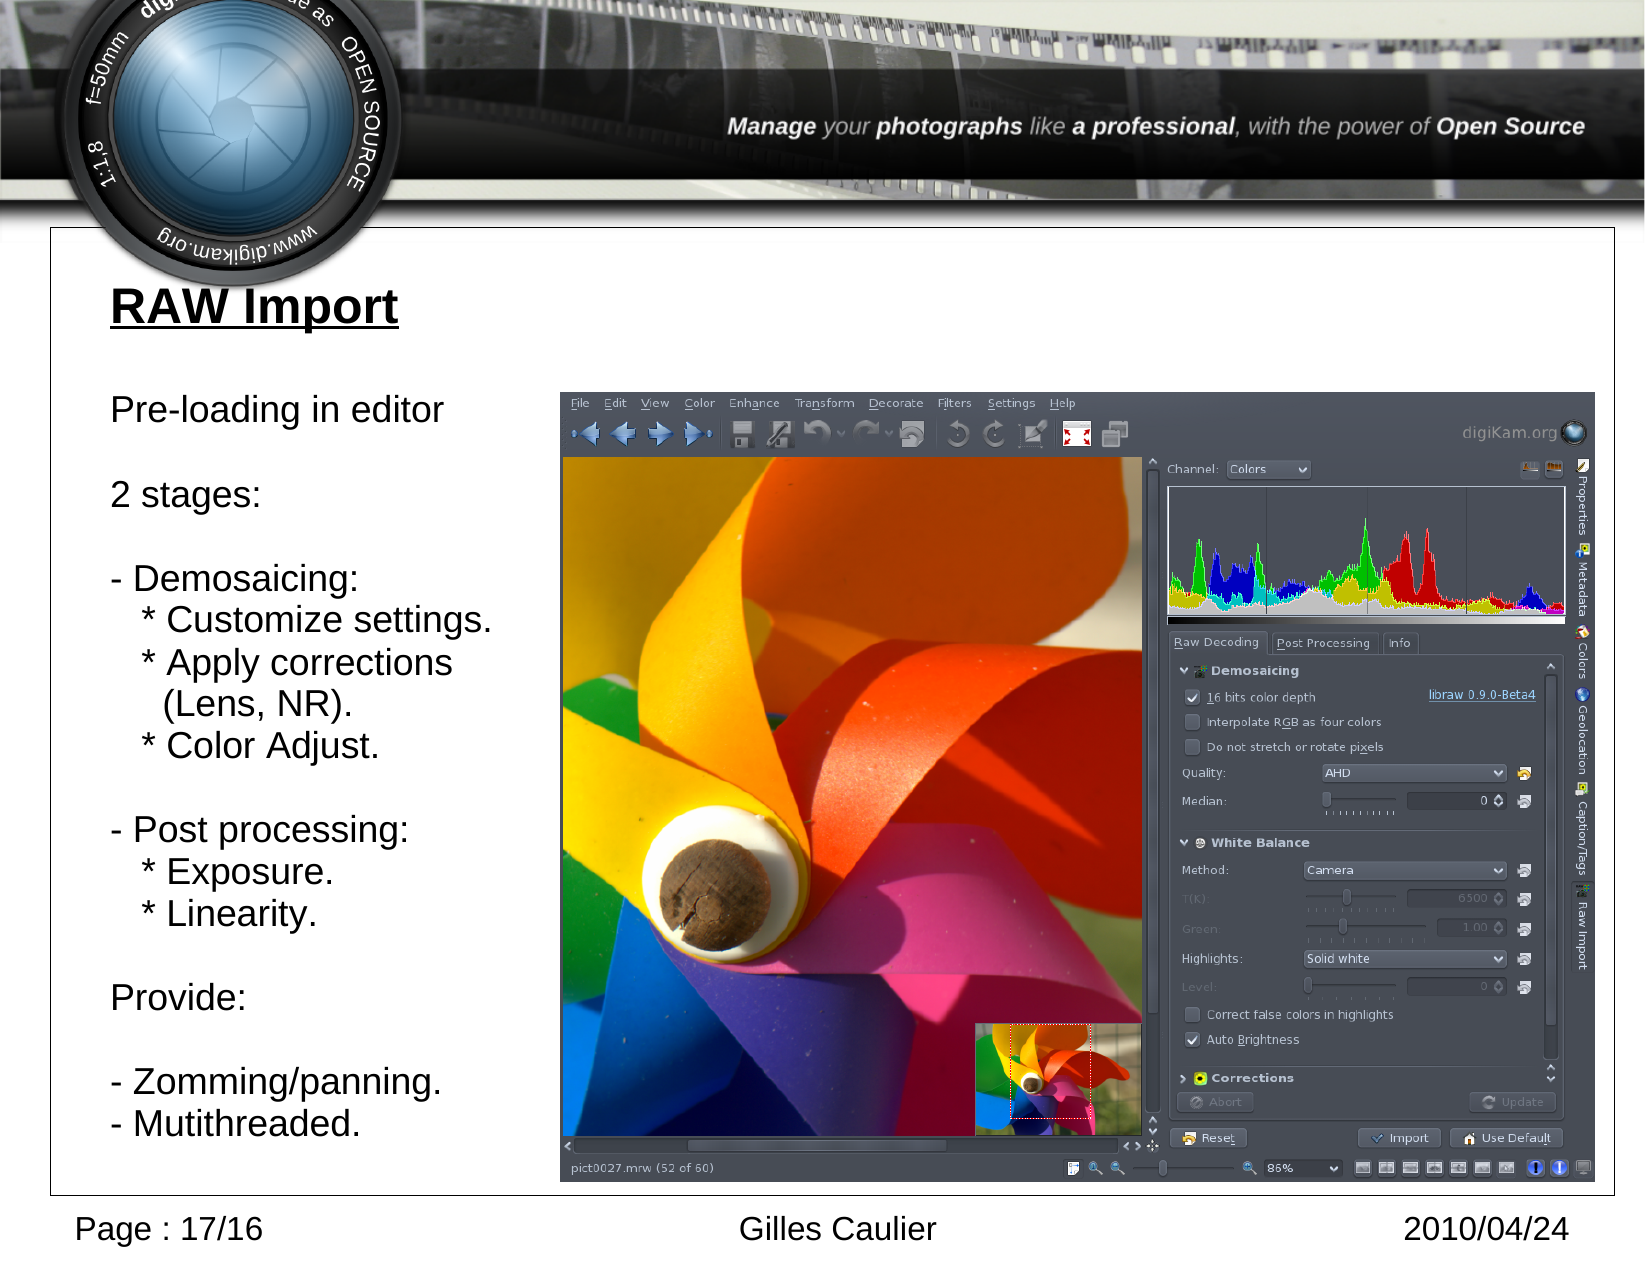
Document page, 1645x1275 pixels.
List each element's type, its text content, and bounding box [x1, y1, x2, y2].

text_box Page : <numéro>/16 Gilles Caulier 2010/04/24 [21, 1207, 1623, 1251]
picture [560, 392, 1595, 1182]
title RAW Import Pre-loading in editor 2 stages: - Demosaicing: * Customize settings. * Apply corrections (Lens, NR). * Color Adjust. - Post processing: * Exposure. * Linearity. Provide: - Zomming/panning. - Mutithreaded. [50, 243, 1615, 1196]
picture [0, 0, 1645, 296]
